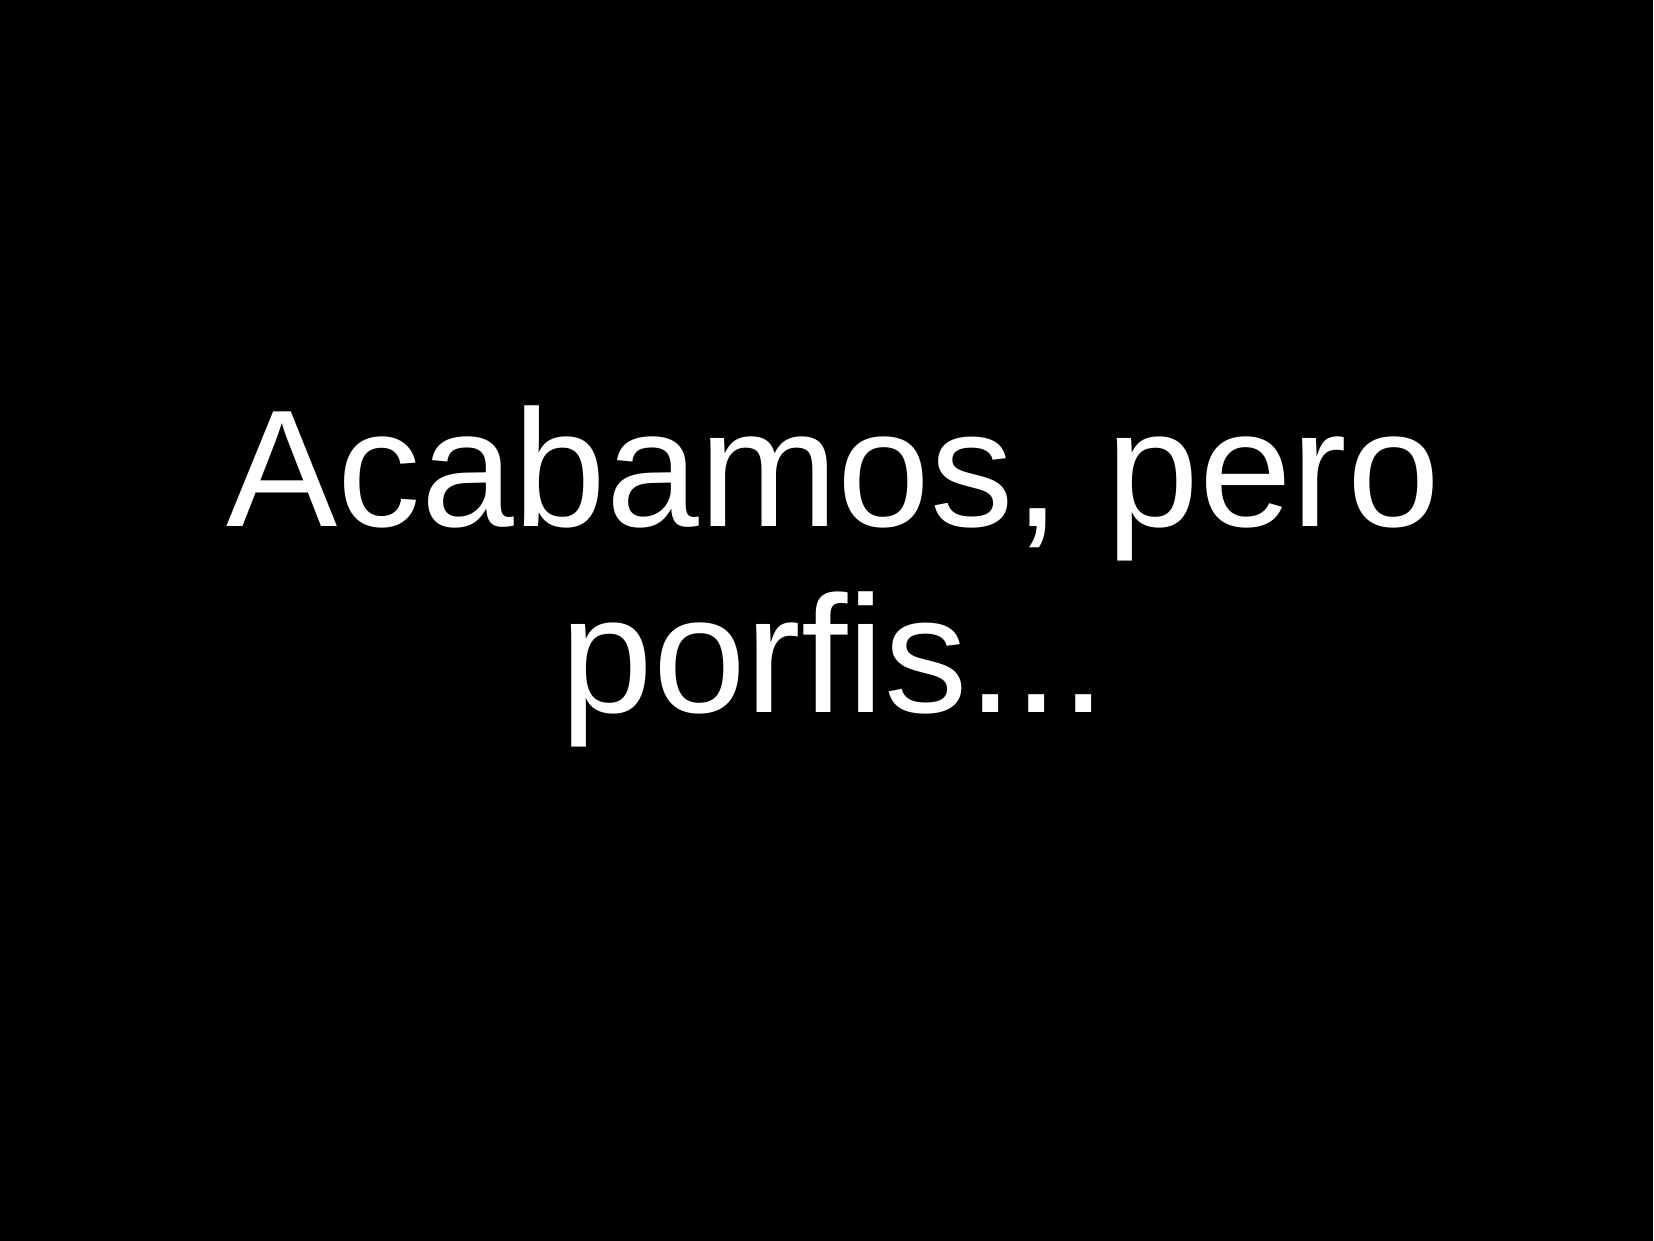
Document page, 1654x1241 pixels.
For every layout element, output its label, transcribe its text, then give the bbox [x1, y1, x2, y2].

title Acabamos, pero porfis... [90, 375, 1578, 749]
